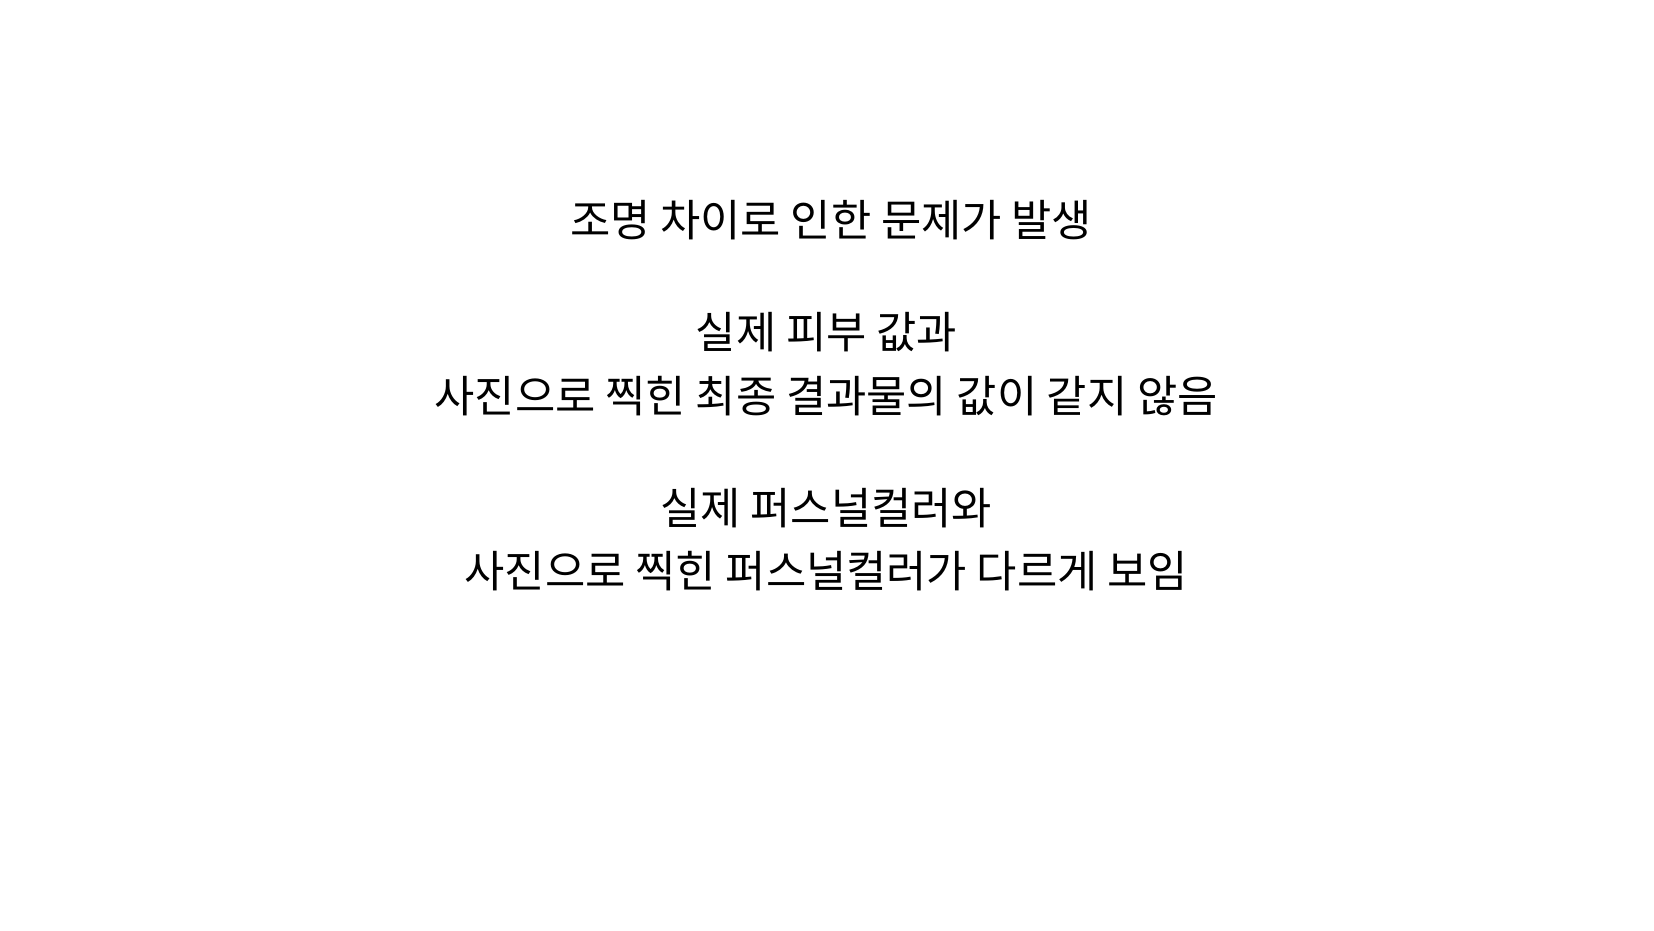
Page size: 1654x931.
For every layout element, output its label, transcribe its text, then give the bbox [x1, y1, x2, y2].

text_box 조명 차이로 인한 문제가 발생 실제 피부 값과 사진으로 찍힌 최종 결과물의 값이 같지 않음 실제 퍼스널컬러와 사진으로 찍힌 퍼스널컬러가 다르게 보임 [337, 186, 1325, 601]
